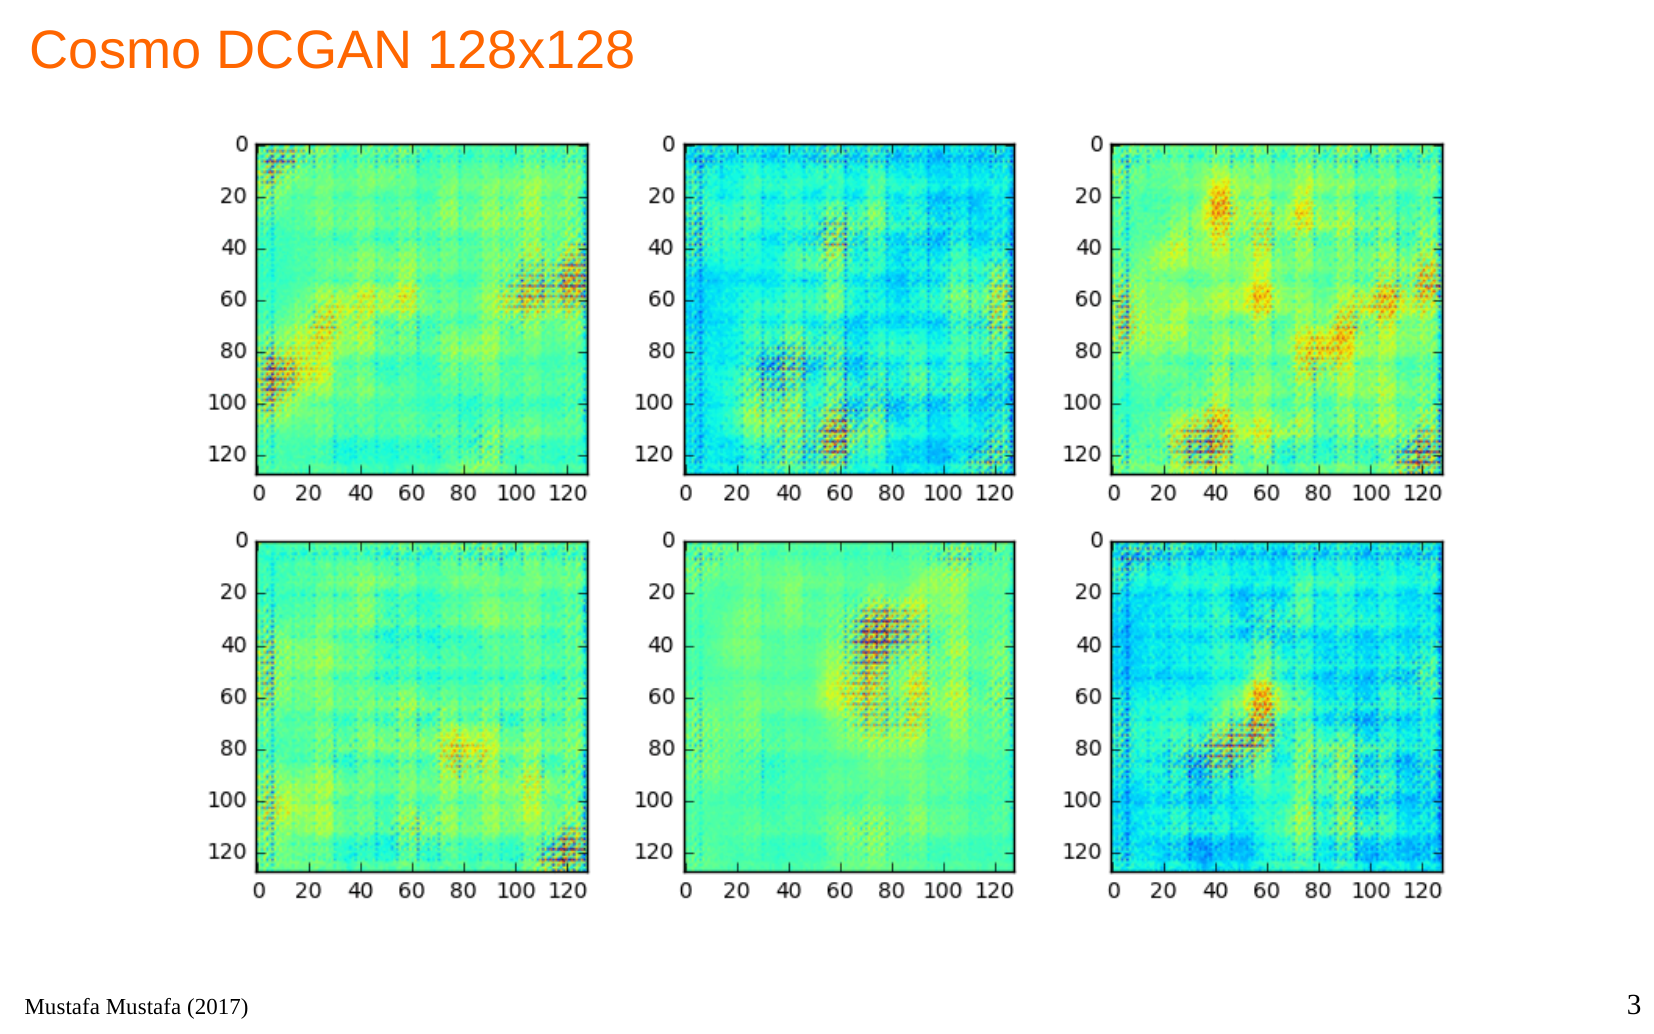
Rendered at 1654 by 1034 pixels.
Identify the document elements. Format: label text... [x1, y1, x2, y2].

title Cosmo DCGAN 128x128 [29, 17, 1621, 82]
picture [48, 82, 1611, 989]
